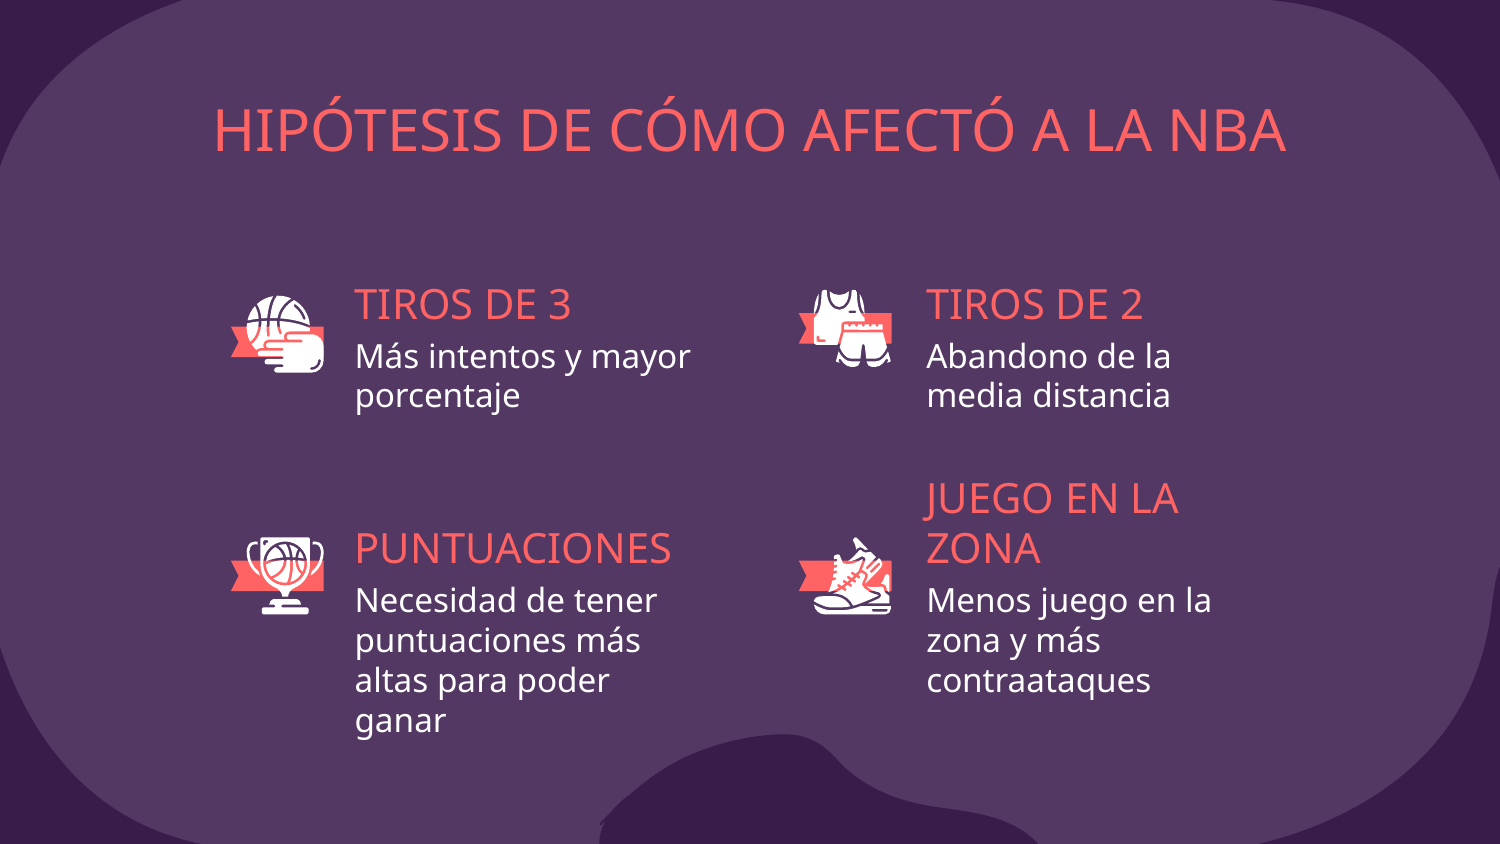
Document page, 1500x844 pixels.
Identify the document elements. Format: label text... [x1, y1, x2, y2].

text_box [798, 289, 892, 367]
text_box [230, 537, 324, 597]
text_box [261, 599, 309, 615]
text_box [813, 604, 891, 615]
subtitle PUNTUACIONES [339, 524, 716, 564]
text_box [247, 306, 259, 321]
title HIPÓTESIS DE CÓMO AFECTÓ A LA NBA [116, 88, 1383, 167]
subtitle TIROS DE 2 [911, 279, 1288, 319]
subtitle JUEGO EN LA ZONA [911, 524, 1288, 564]
text_box [230, 295, 324, 373]
subtitle Más intentos y mayor porcentaje [339, 319, 716, 436]
text_box [813, 596, 851, 608]
subtitle Abandono de la media distancia [911, 319, 1288, 436]
subtitle TIROS DE 3 [339, 279, 716, 319]
text_box [798, 537, 892, 606]
text_box [835, 351, 861, 367]
text_box [829, 291, 849, 308]
subtitle Necesidad de tener puntuaciones más altas para poder ganar [339, 564, 716, 680]
subtitle Menos juego en la zona y más contraataques [911, 564, 1288, 680]
text_box [256, 296, 274, 319]
